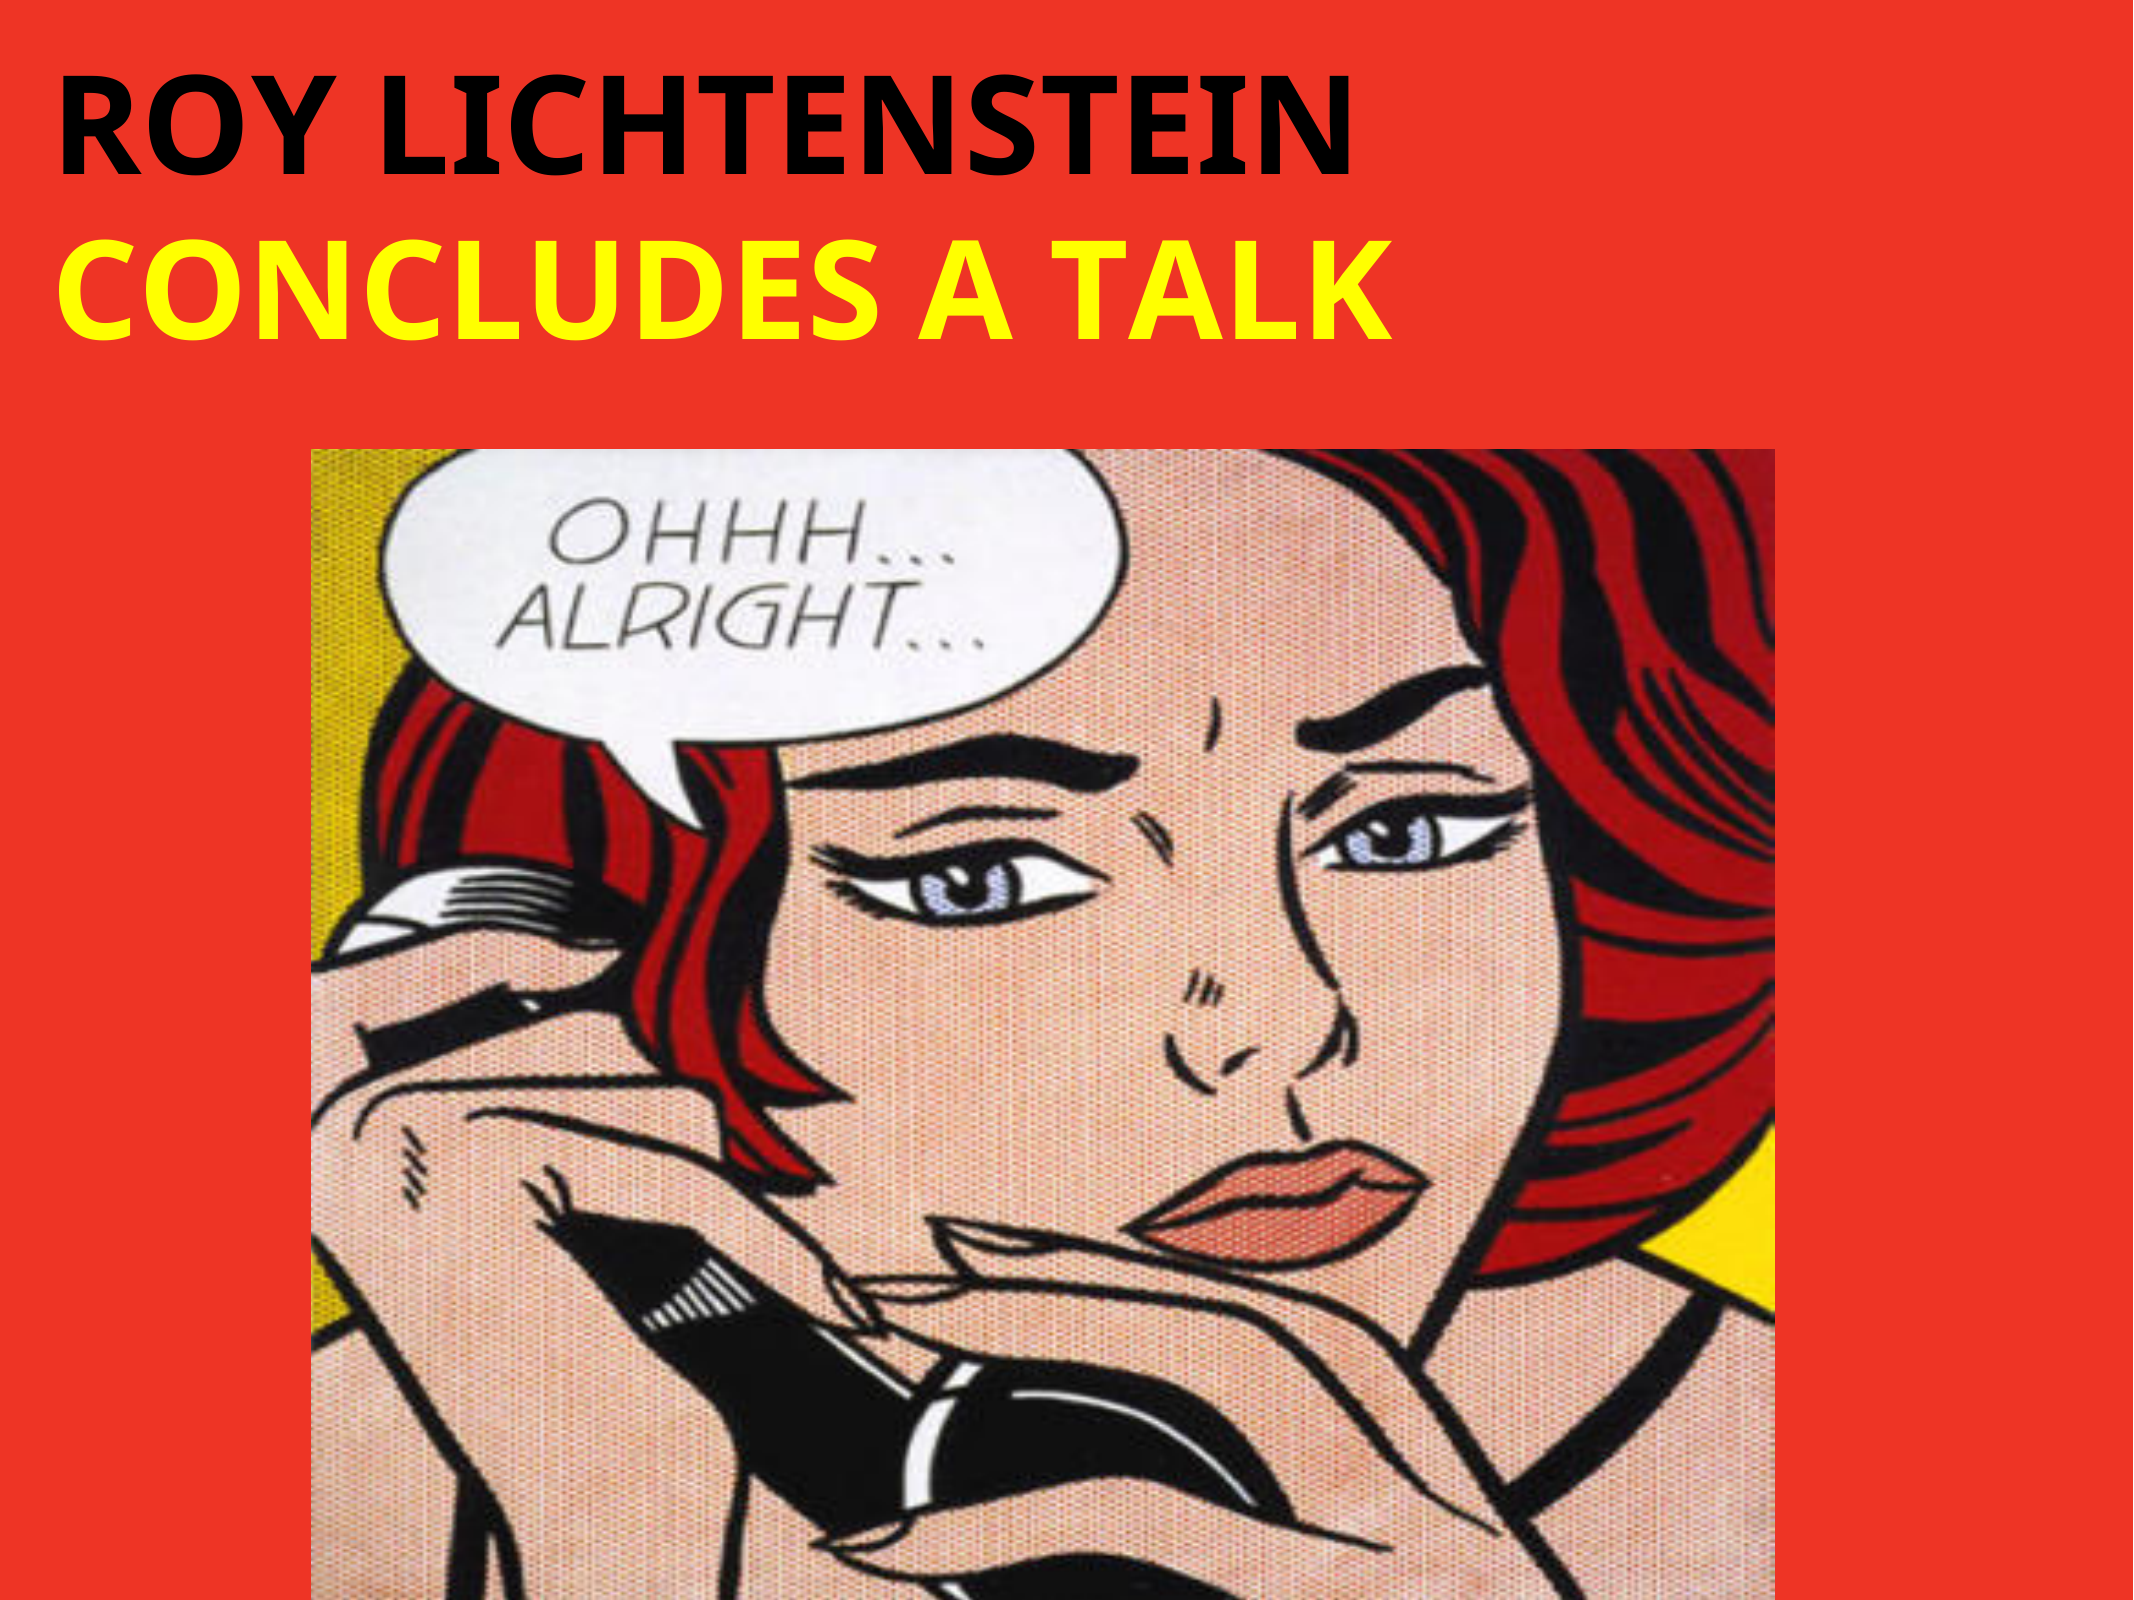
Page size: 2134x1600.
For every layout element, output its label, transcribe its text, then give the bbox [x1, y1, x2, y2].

text_box ROY LICHTENSTEIN CONCLUDES A TALK [41, 37, 2134, 483]
picture [311, 449, 1775, 1600]
